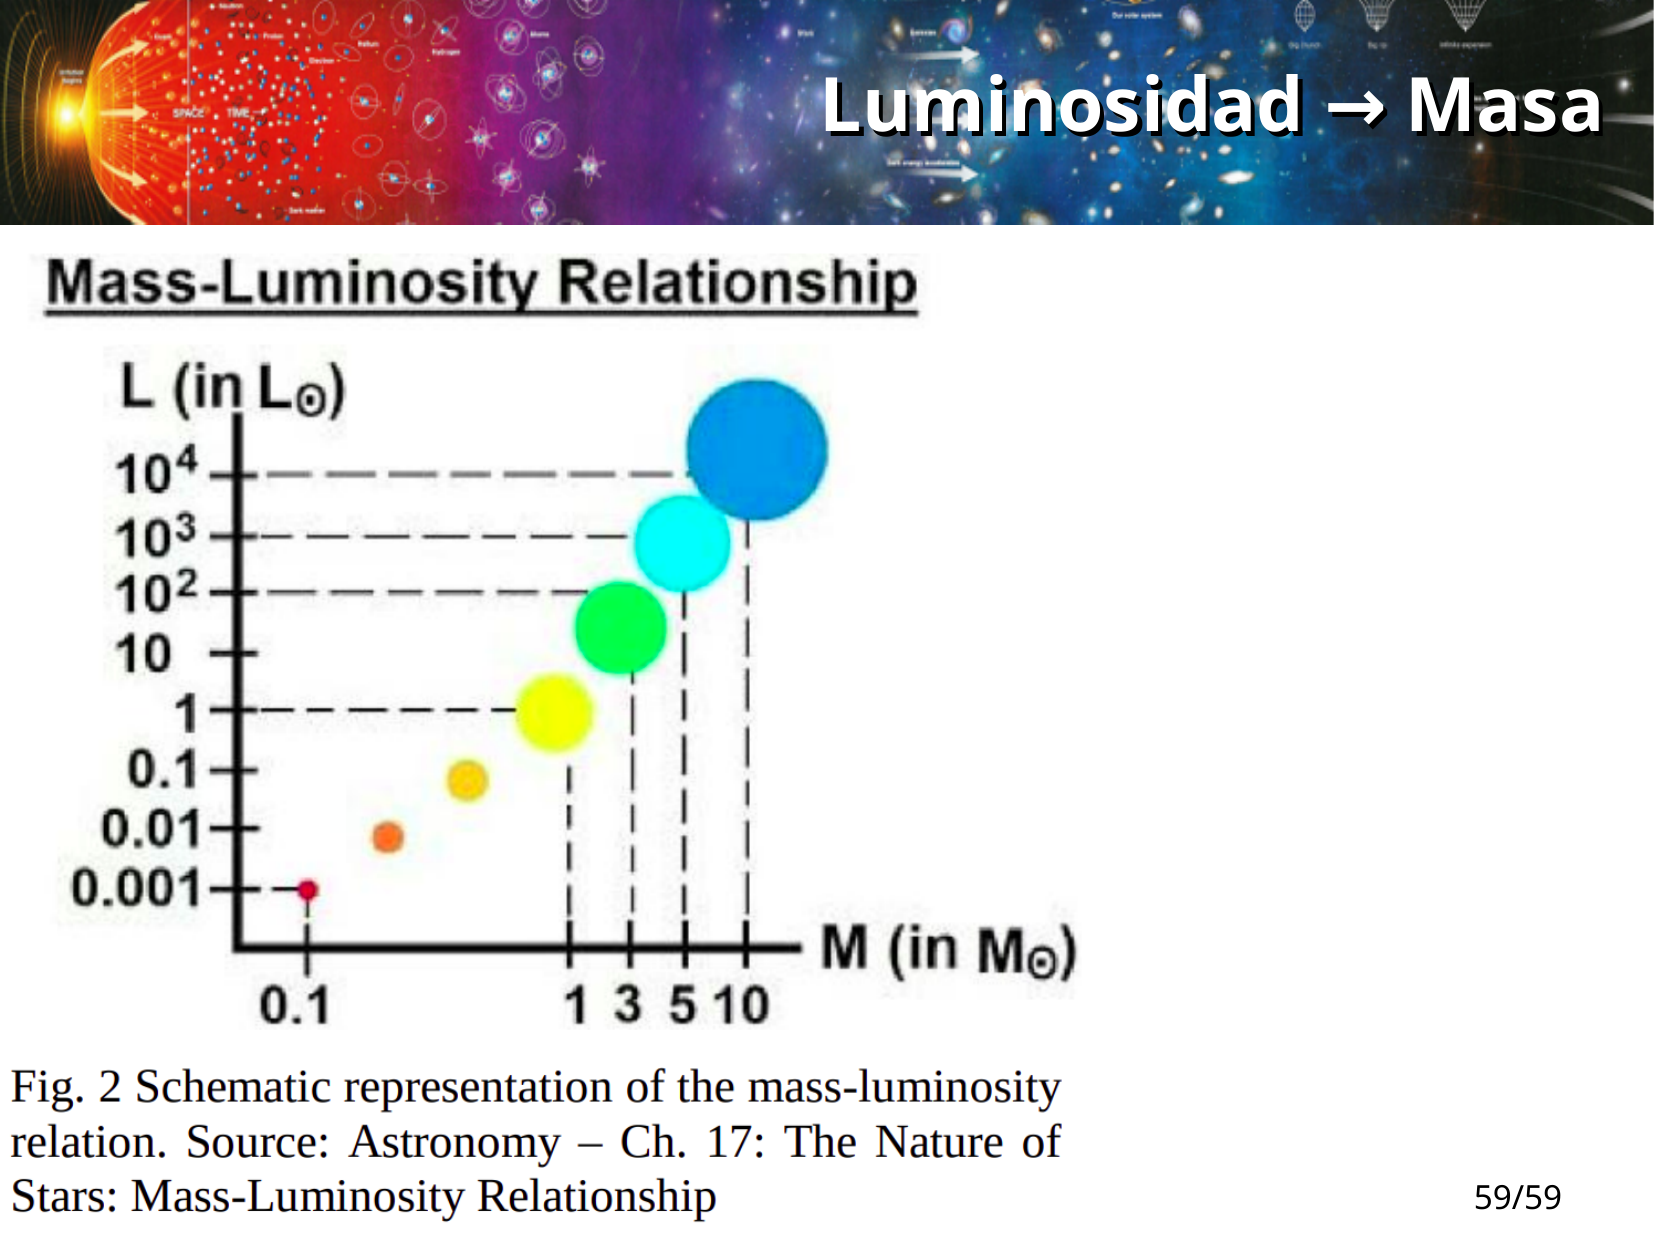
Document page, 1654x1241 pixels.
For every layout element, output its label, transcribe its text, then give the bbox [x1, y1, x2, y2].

picture [0, 0, 1654, 225]
title Luminosidad → Masa [45, 15, 1606, 191]
picture [0, 237, 1096, 1241]
